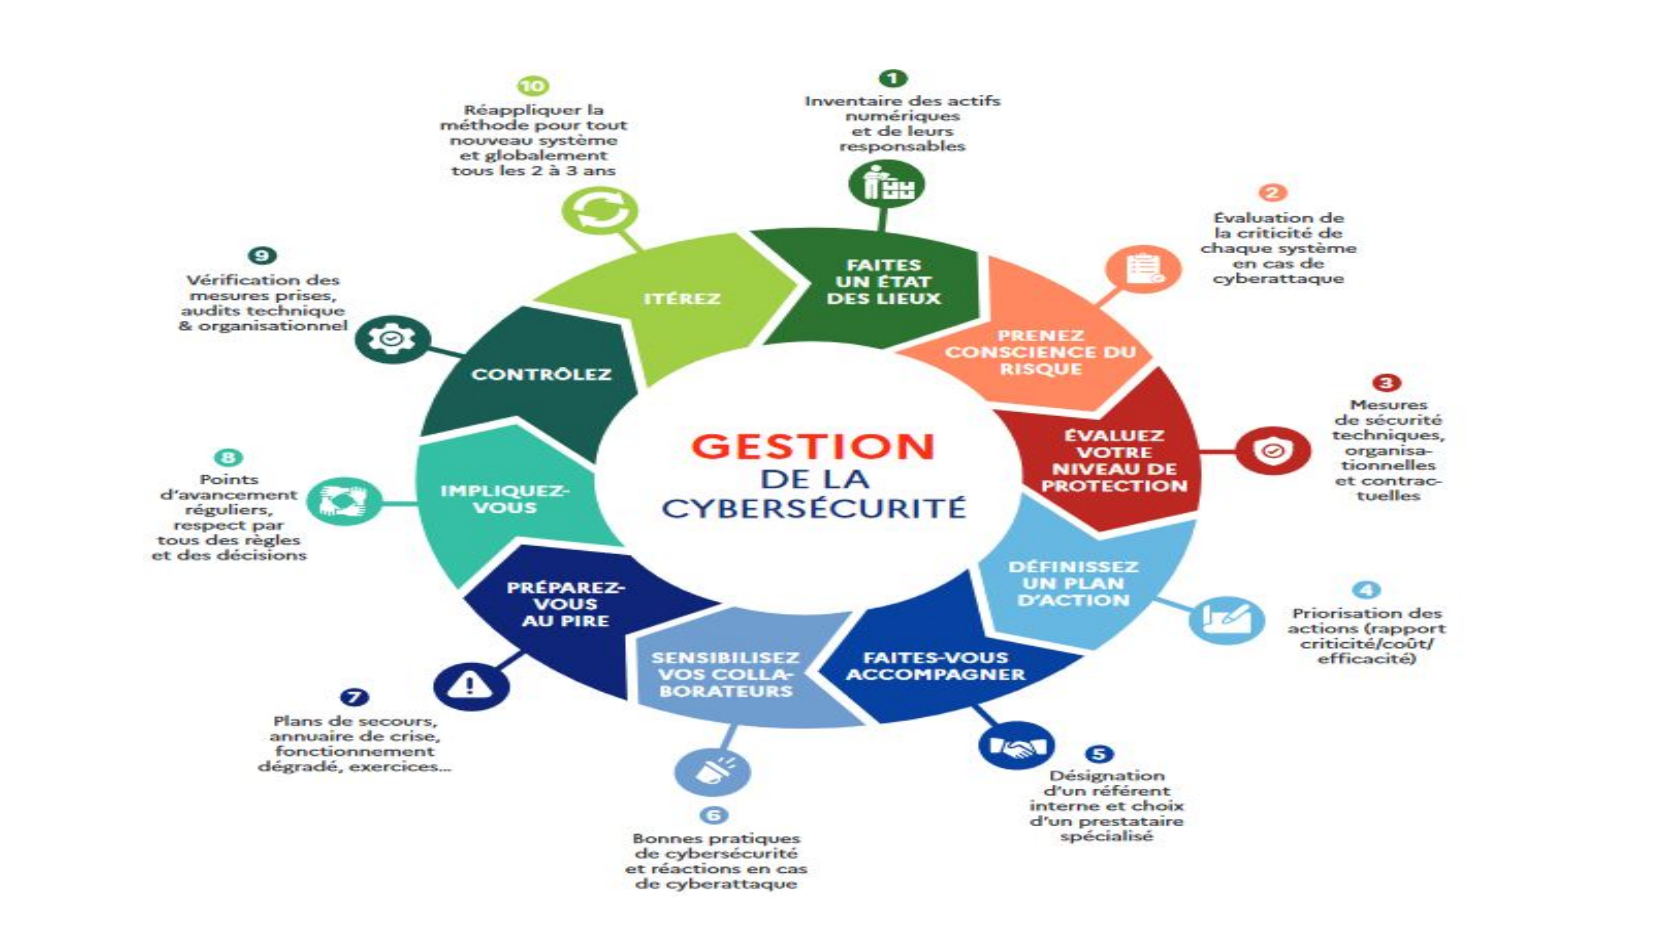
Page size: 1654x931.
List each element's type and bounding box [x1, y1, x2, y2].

picture [143, 69, 1493, 897]
